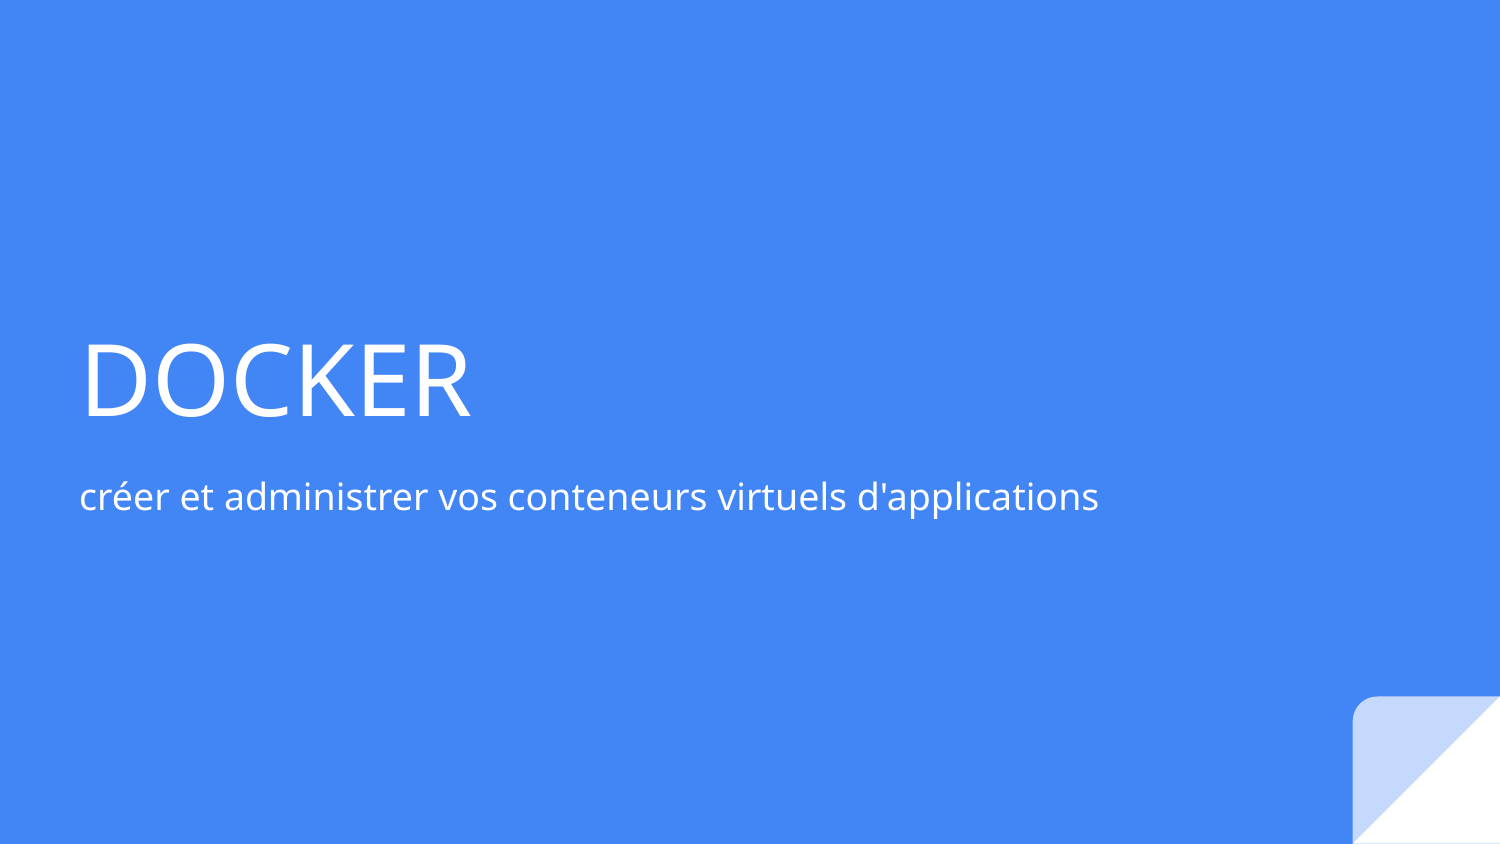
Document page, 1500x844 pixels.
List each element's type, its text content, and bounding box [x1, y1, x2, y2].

subtitle créer et administrer vos conteneurs virtuels d'applications [64, 457, 1413, 529]
title DOCKER [64, 298, 1413, 452]
